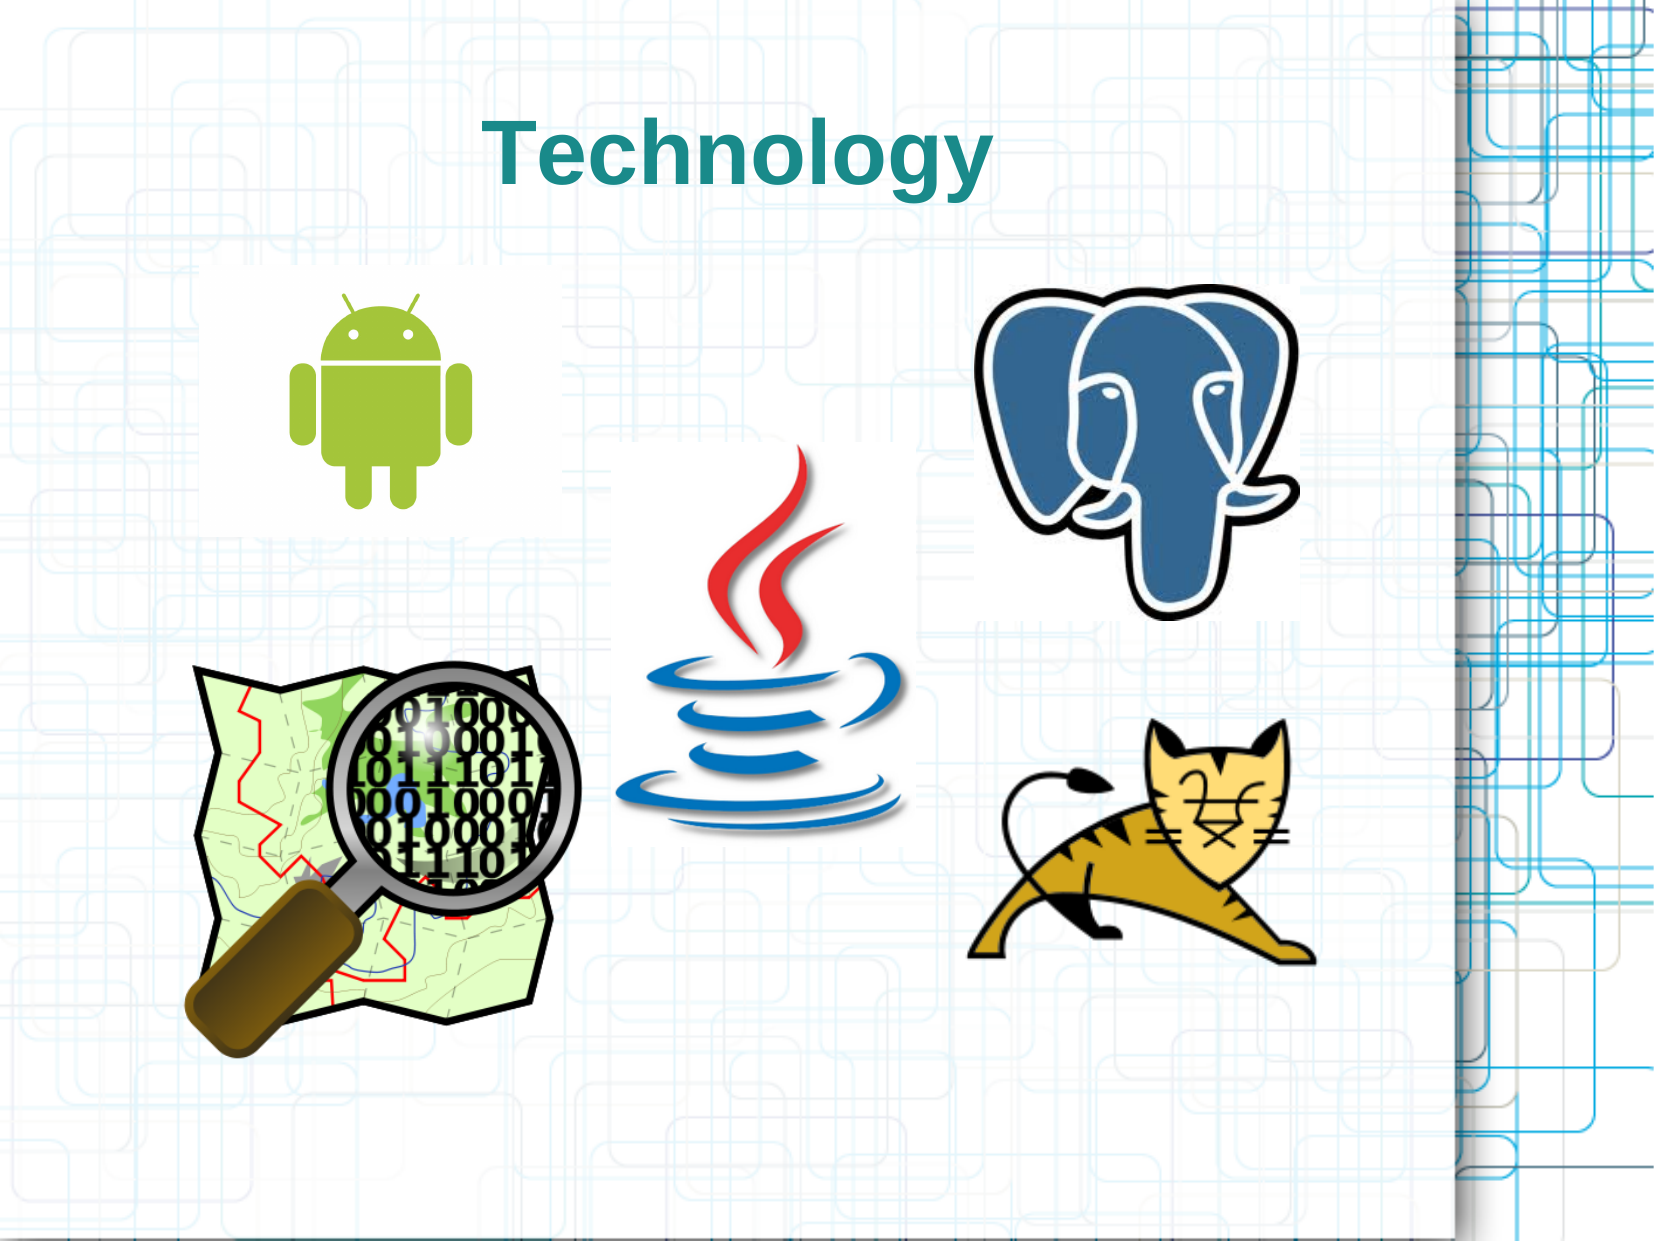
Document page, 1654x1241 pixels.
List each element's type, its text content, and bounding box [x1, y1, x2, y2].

picture [0, 0, 1654, 1241]
title Technology [59, 49, 1418, 257]
